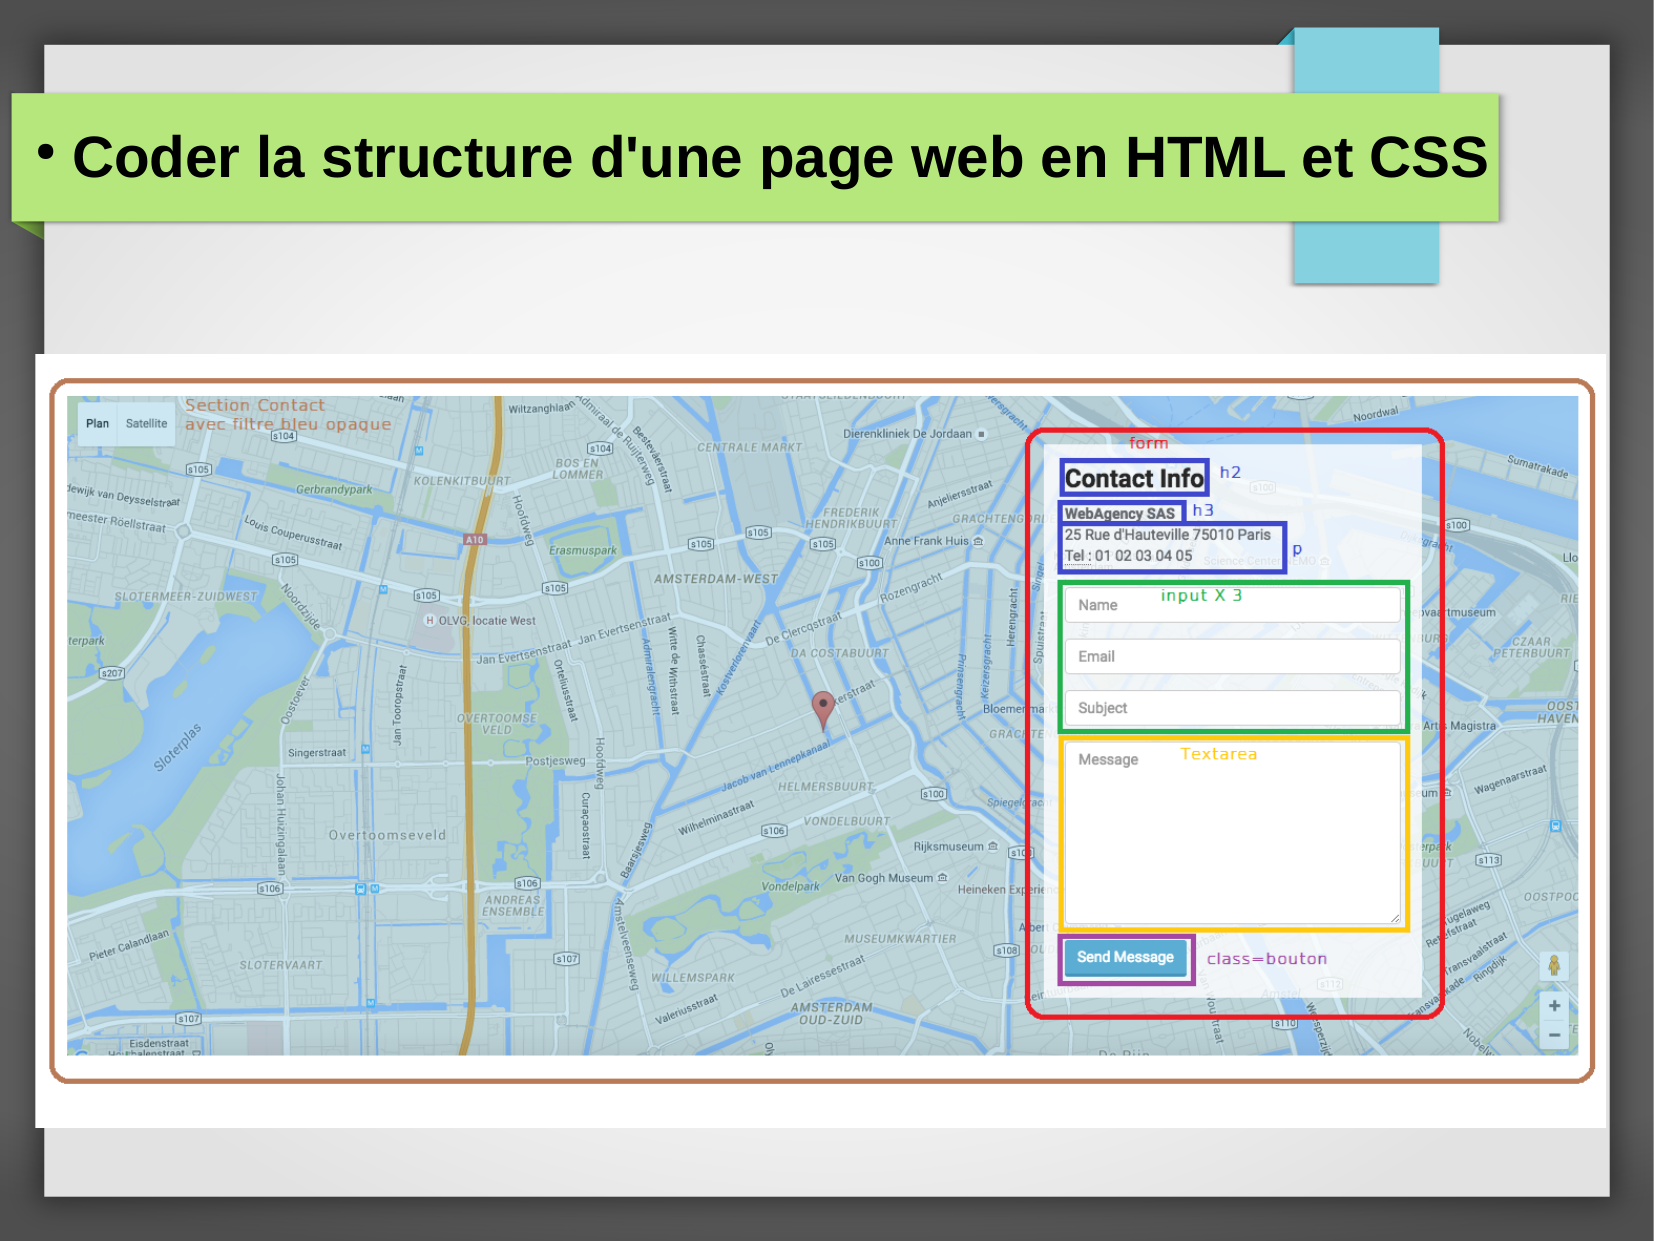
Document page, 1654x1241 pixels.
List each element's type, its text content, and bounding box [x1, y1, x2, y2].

picture [35, 354, 1607, 1129]
title Coder la structure d'une page web en HTML et CSS [35, 87, 1501, 221]
